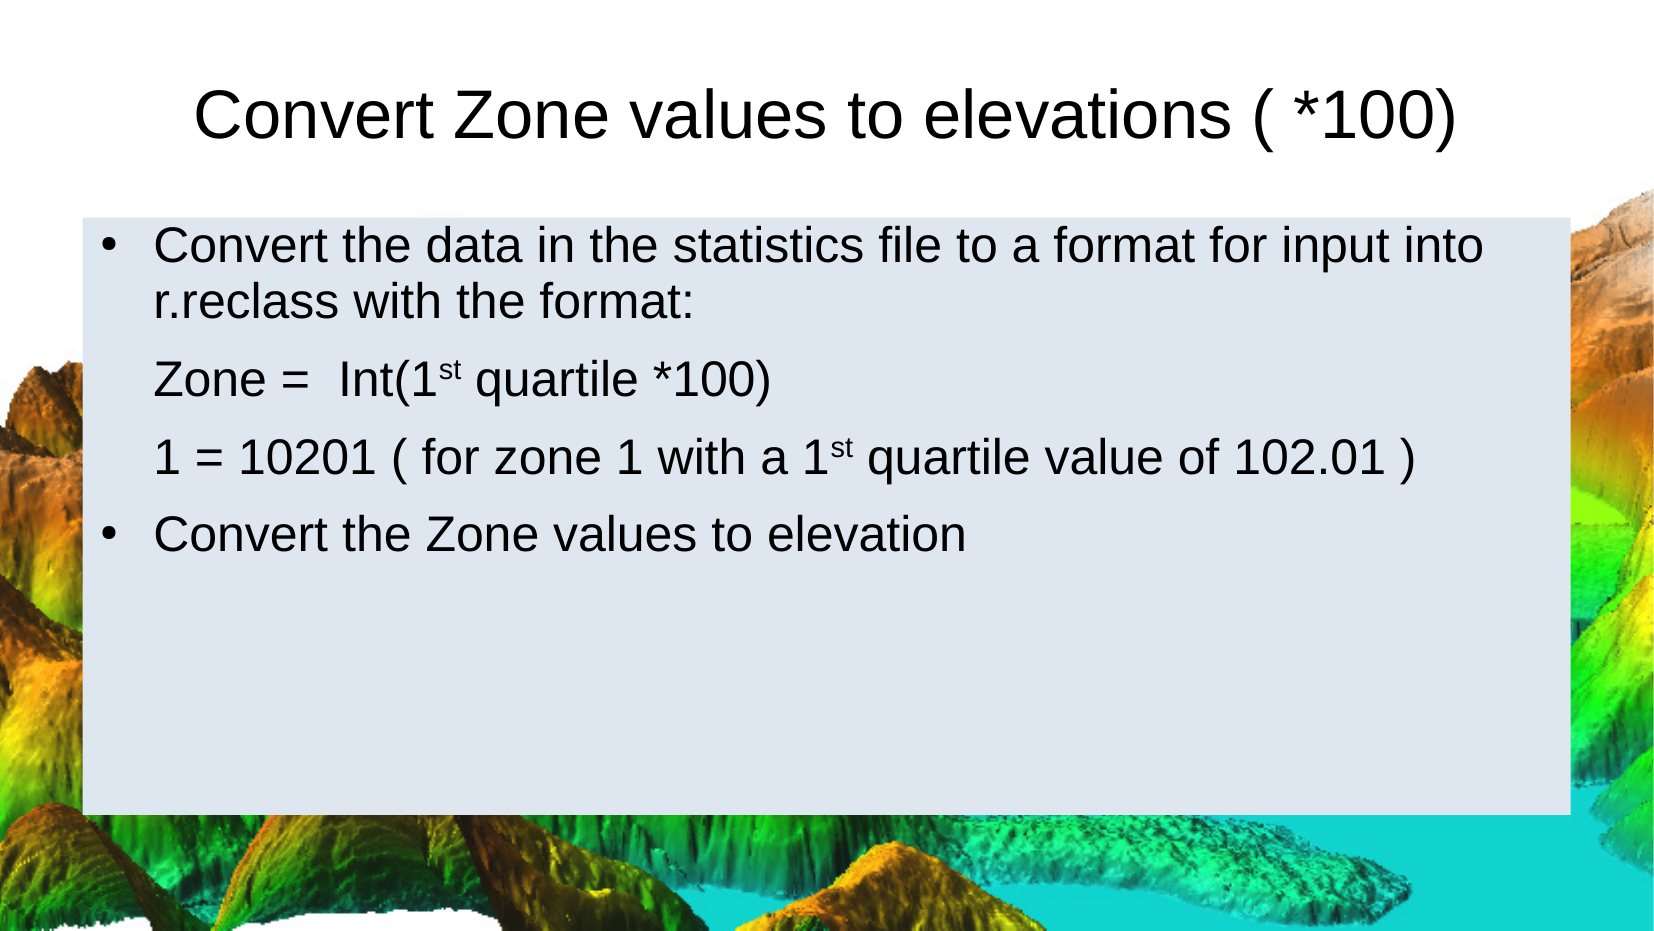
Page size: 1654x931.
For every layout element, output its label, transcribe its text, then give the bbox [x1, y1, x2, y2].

list Convert the data in the statistics file to a format for input into r.reclass with the format: Zone = Int(1st quartile *100) 1 = 10201 ( for zone 1 with a 1st quartile value of 102.01 ) Convert the Zone values to elevation [82, 217, 1571, 815]
title Convert Zone values to elevations ( *100) [82, 36, 1571, 193]
picture [0, 0, 1654, 931]
